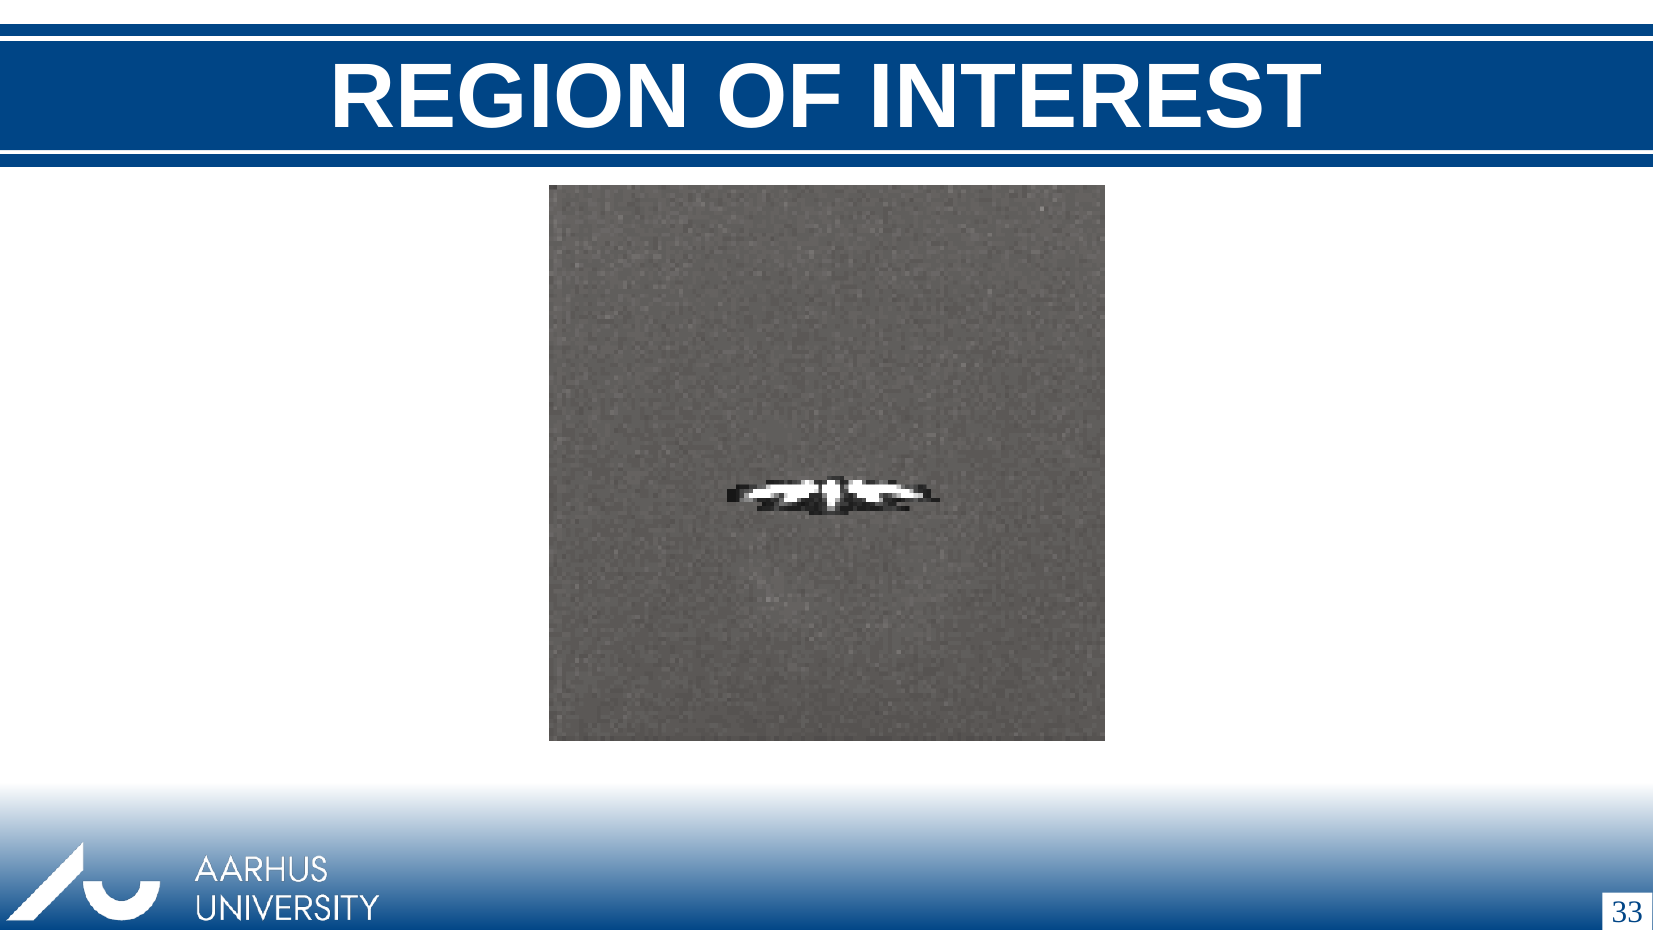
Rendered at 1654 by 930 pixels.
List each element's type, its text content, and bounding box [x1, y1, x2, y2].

title REGION OF INTEREST [0, 41, 1653, 151]
picture [5, 841, 414, 928]
picture [543, 179, 1110, 749]
